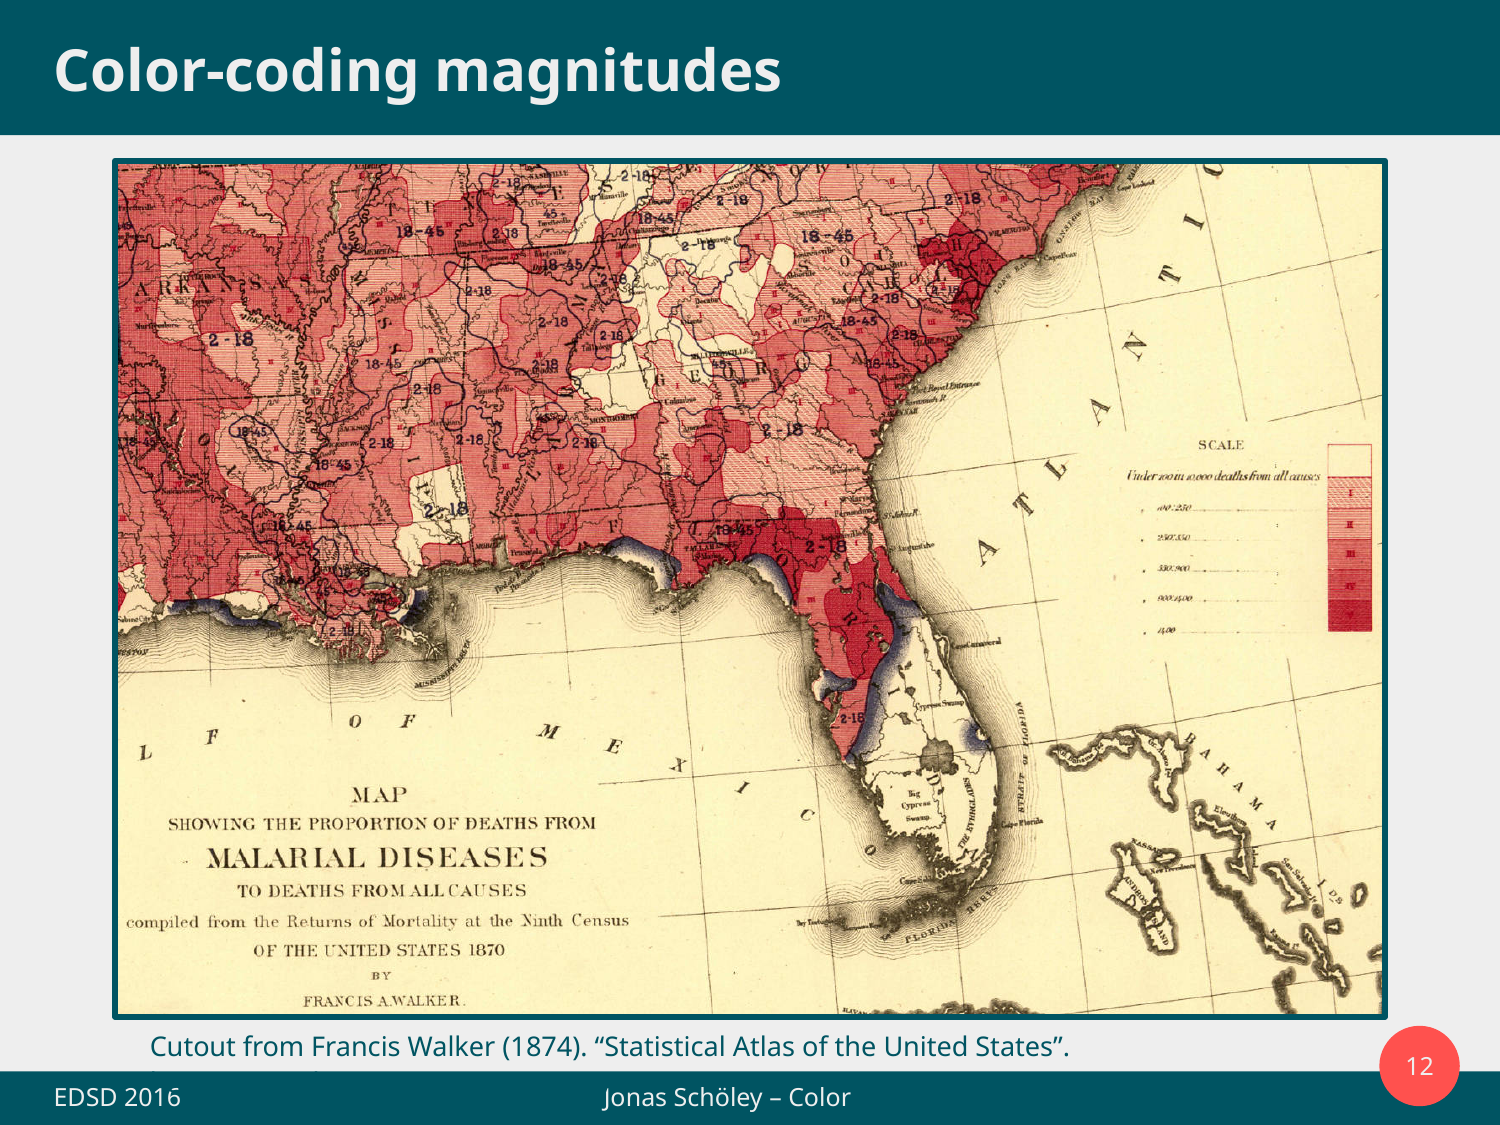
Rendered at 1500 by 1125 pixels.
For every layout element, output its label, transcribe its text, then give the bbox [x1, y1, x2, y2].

picture [118, 163, 1382, 1014]
title Color-coding magnitudes [53, 0, 1447, 141]
text_box Cutout from Francis Walker (1874). “Statistical Atlas of the United States”. https://www.loc.gov/item/05019329/ [135, 1020, 1366, 1071]
